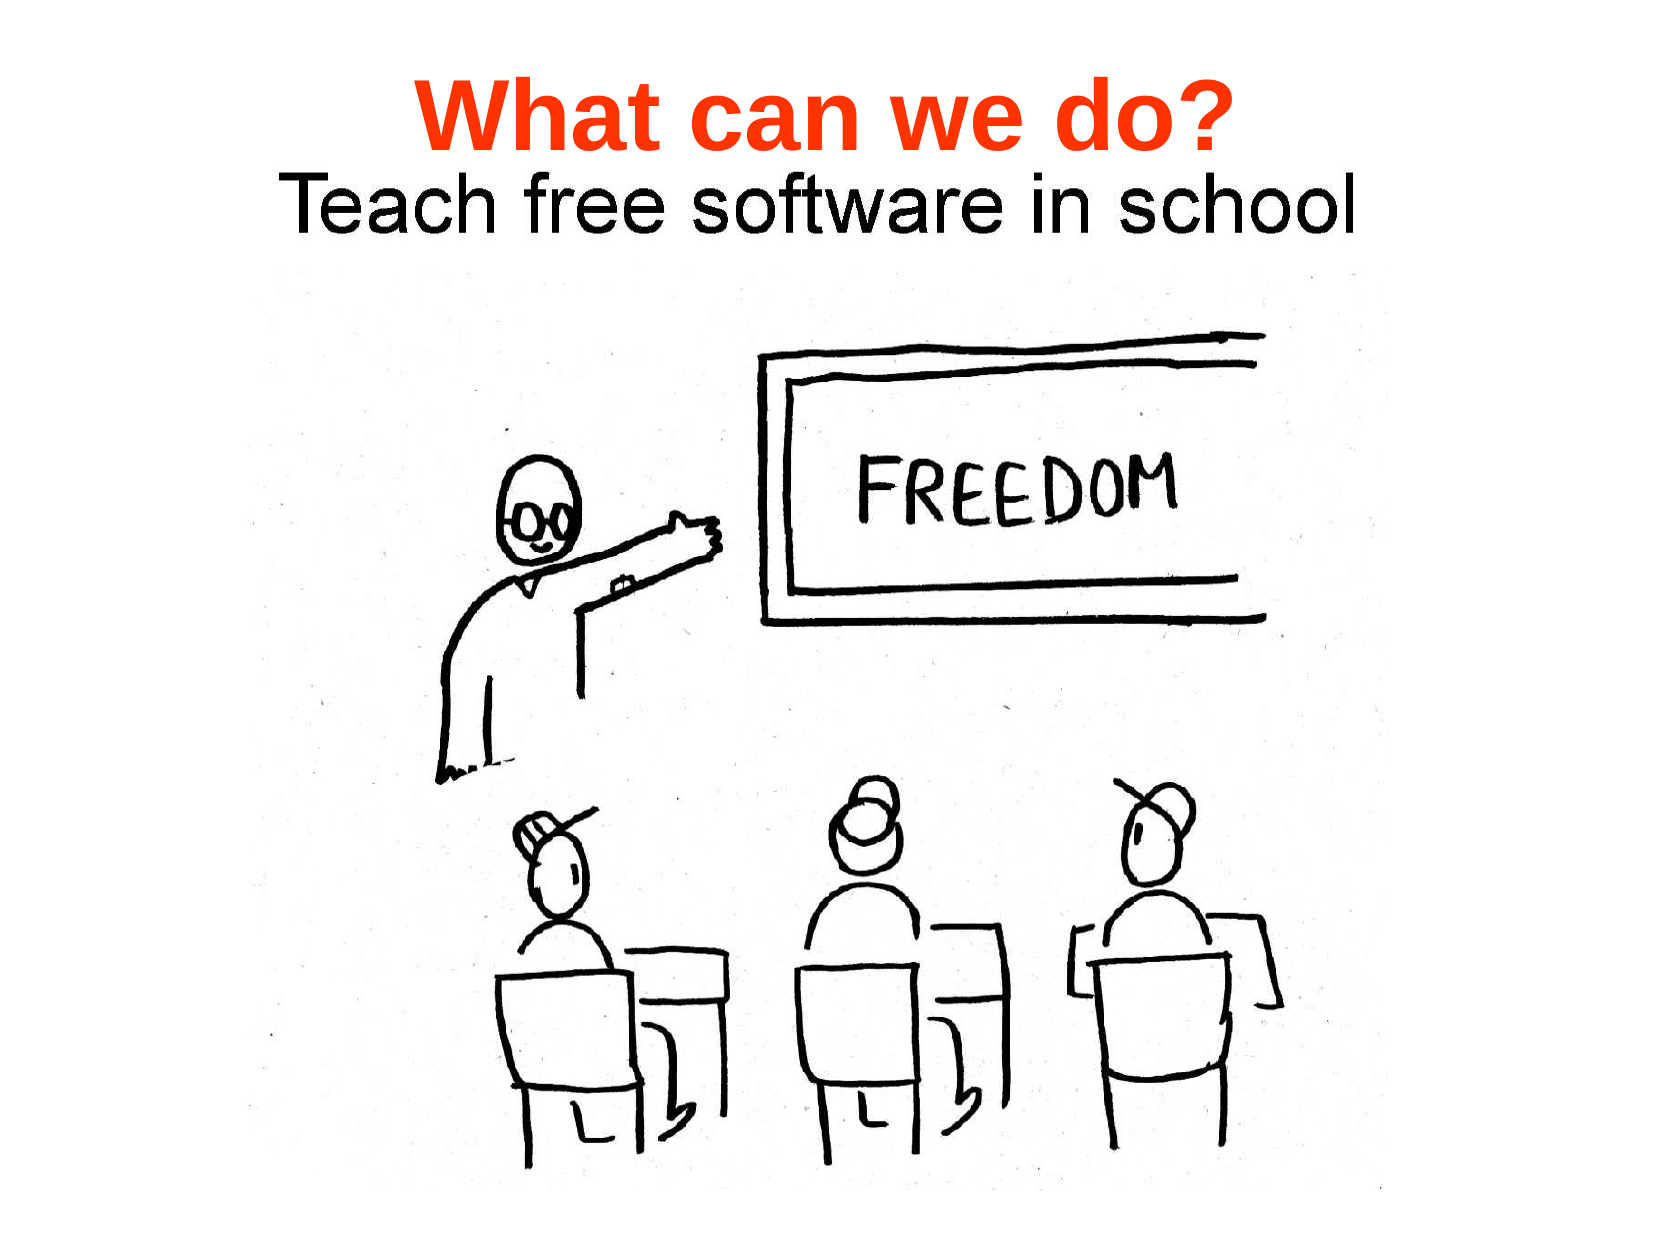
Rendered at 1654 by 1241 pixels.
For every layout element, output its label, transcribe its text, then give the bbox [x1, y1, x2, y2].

picture [247, 182, 1389, 1191]
title What can we do? [82, 49, 1571, 182]
